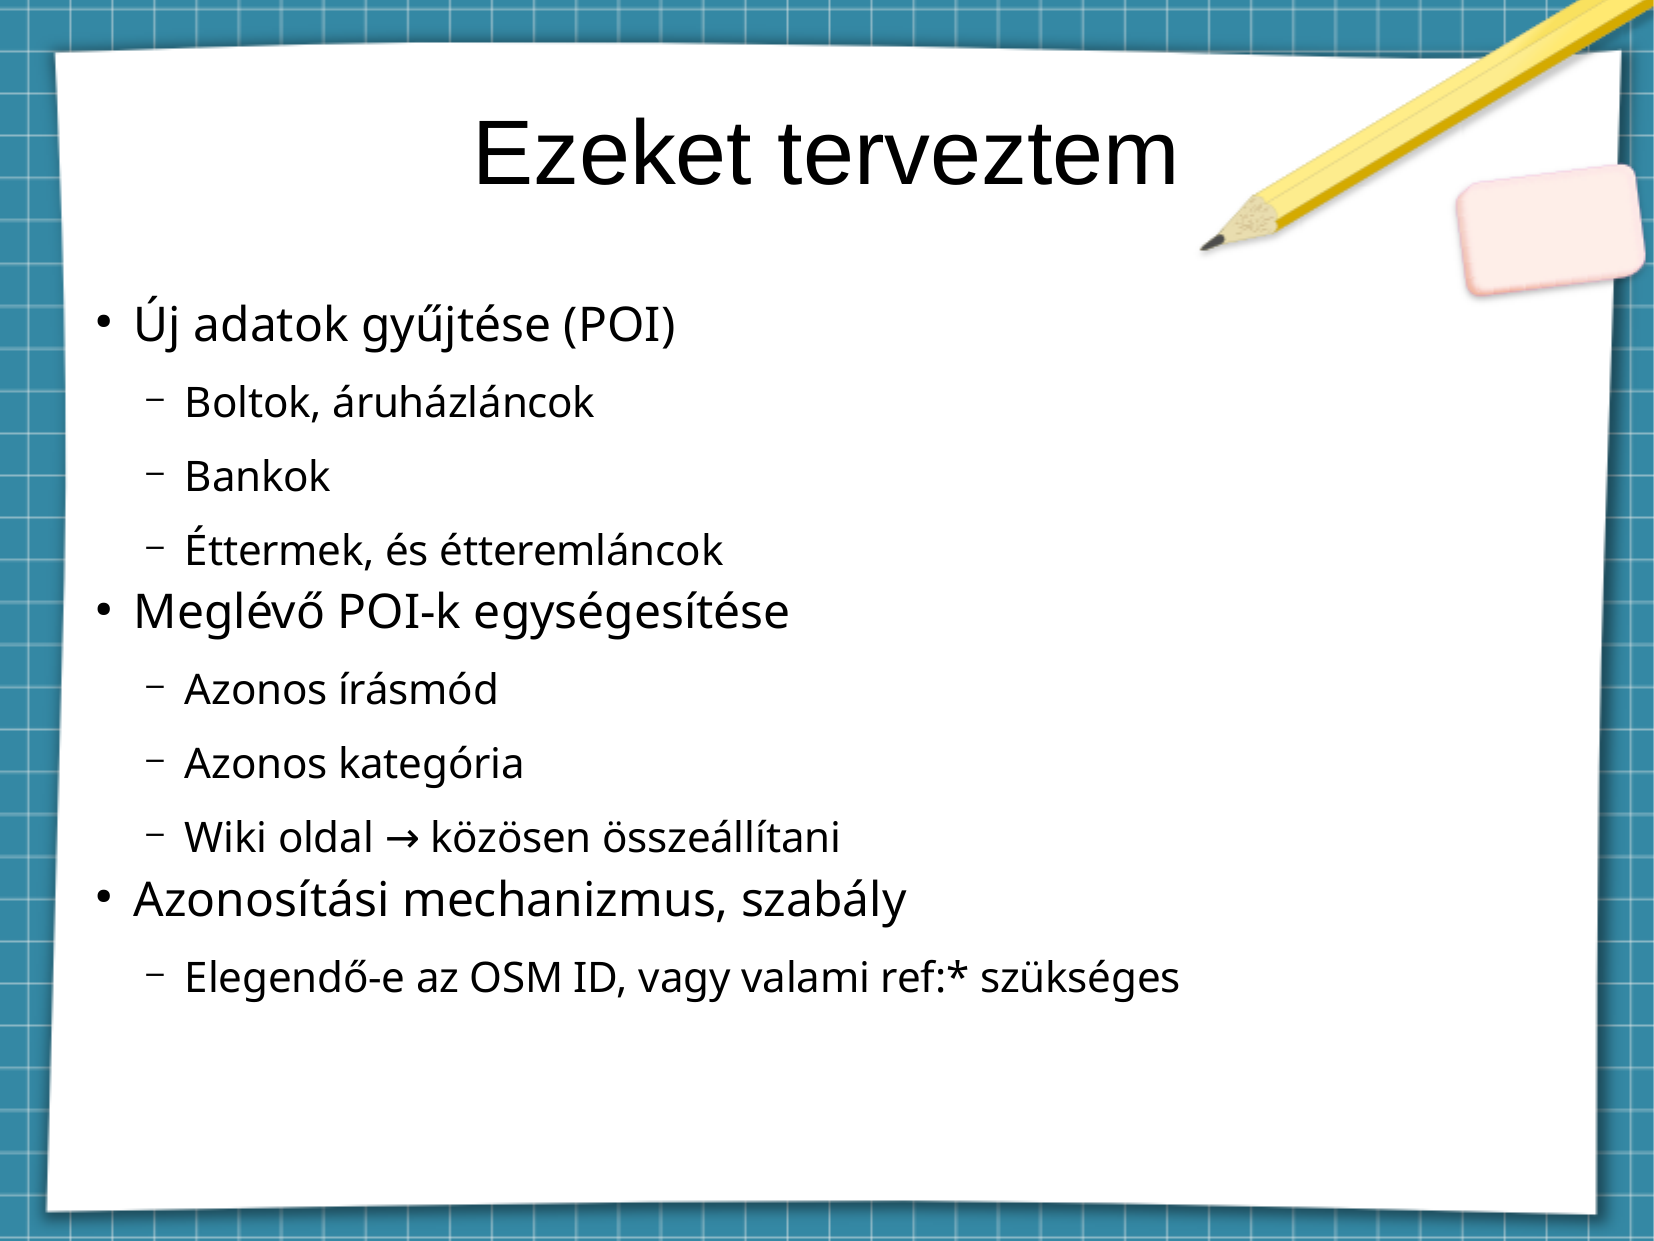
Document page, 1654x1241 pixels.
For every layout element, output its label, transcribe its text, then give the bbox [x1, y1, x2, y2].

title Ezeket terveztem [82, 49, 1571, 257]
list Új adatok gyűjtése (POI) Boltok, áruházláncok Bankok Éttermek, és étteremláncok Meglévő POI-k egységesítése Azonos írásmód Azonos kategória Wiki oldal → közösen összeállítani Azonosítási mechanizmus, szabály Elegendő-e az OSM ID, vagy valami ref:* szükséges [82, 290, 1571, 1010]
picture [0, 0, 1654, 1241]
